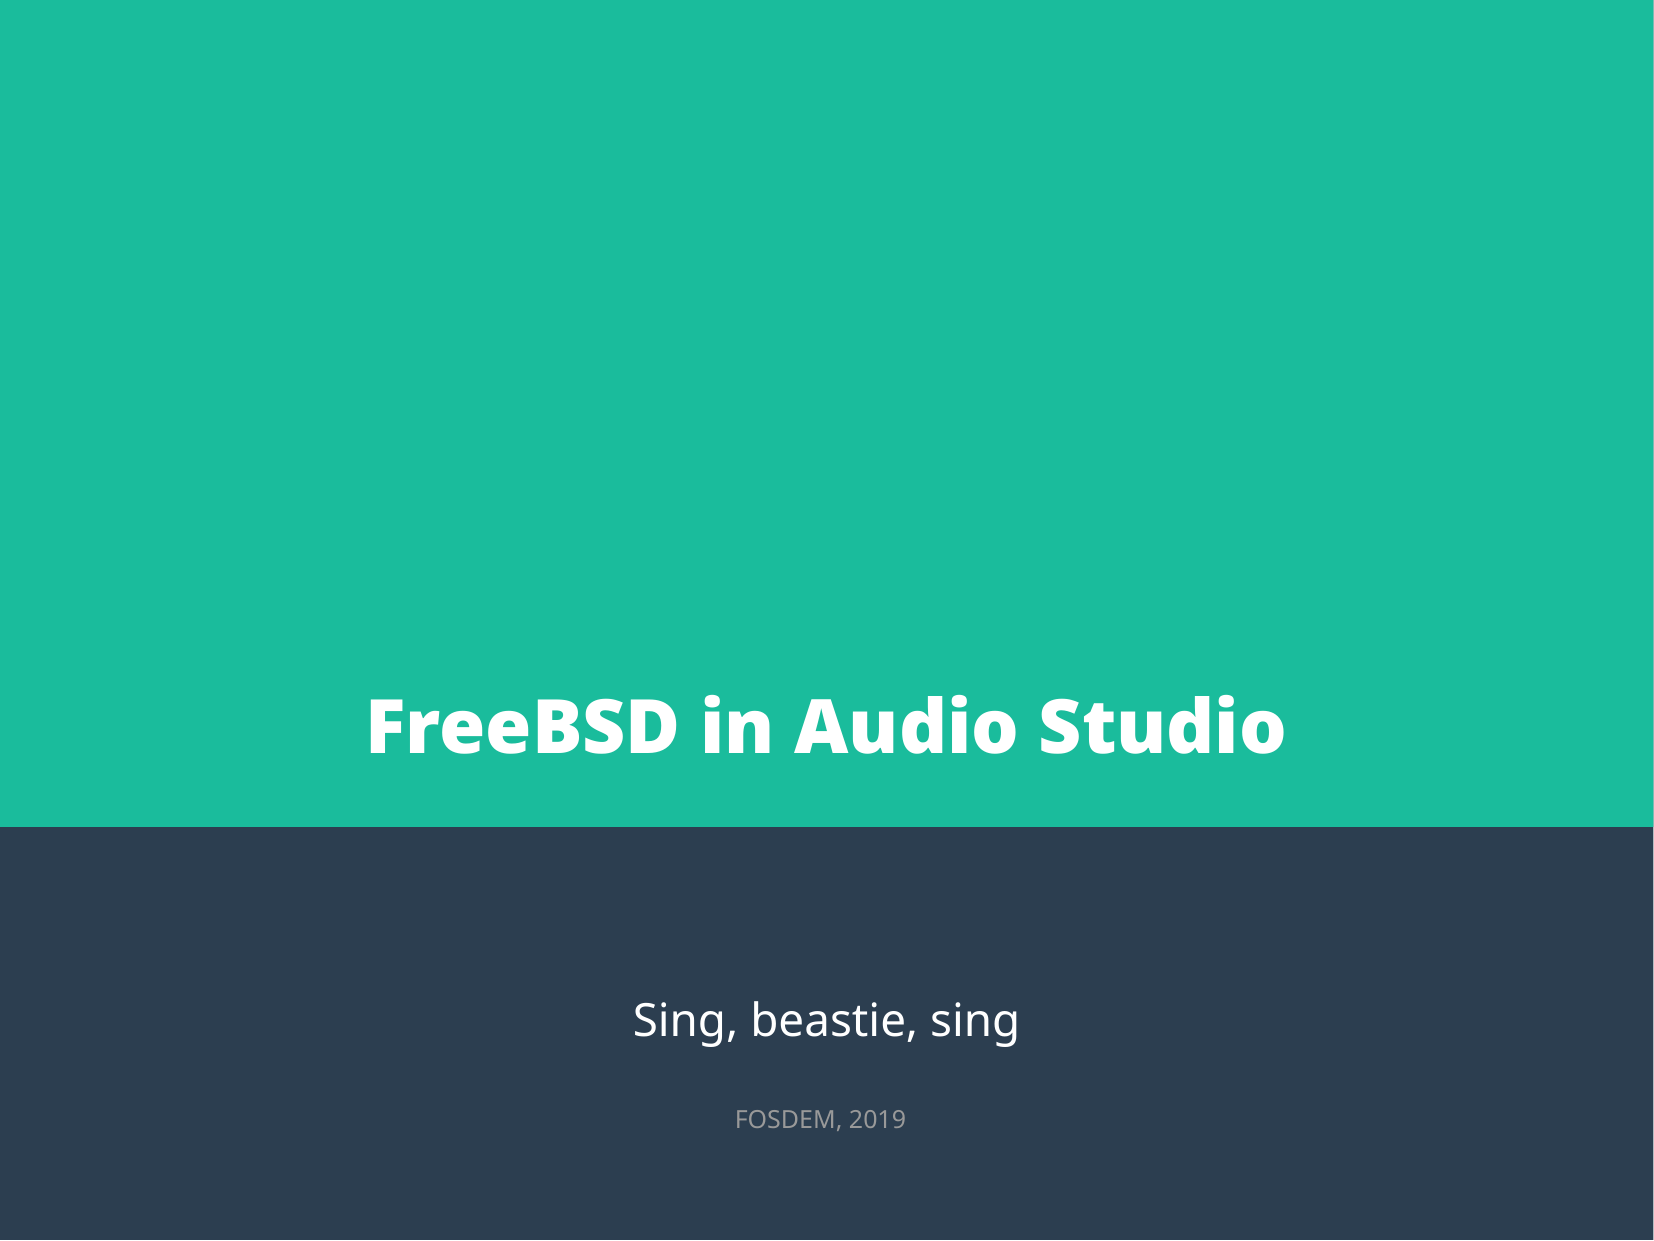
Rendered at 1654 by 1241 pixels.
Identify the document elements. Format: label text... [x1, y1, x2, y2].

text_box FOSDEM, 2019 [719, 1094, 945, 1154]
title FreeBSD in Audio Studio [58, 611, 1595, 786]
subtitle Sing, beastie, sing [58, 856, 1595, 1181]
